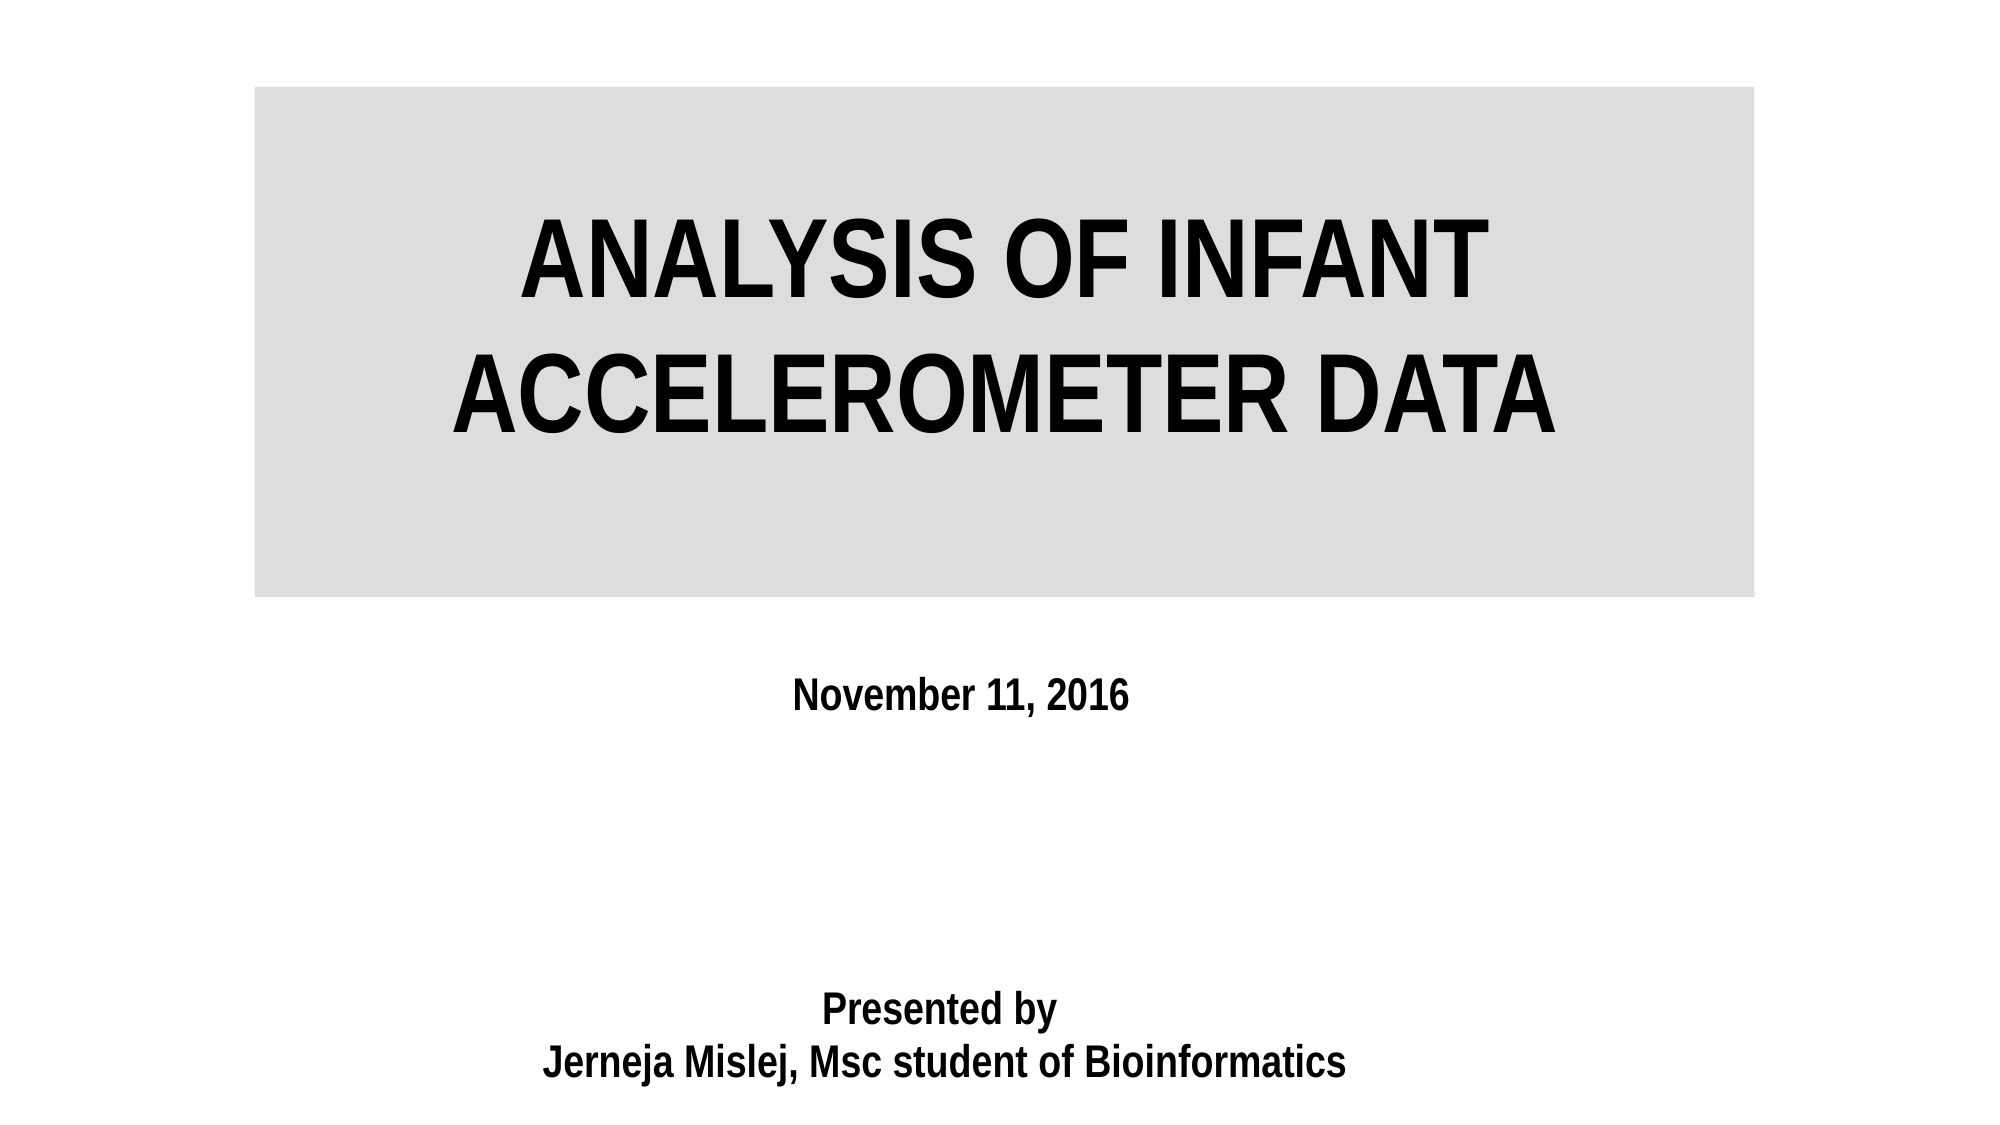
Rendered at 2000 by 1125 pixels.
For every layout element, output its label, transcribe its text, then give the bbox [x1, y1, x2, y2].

text_box ANALYSIS OF INFANT ACCELEROMETER DATA [254, 86, 1755, 597]
text_box Presented by Jerneja Mislej, Msc student of Bioinformatics [345, 974, 1546, 1096]
text_box November 11, 2016 [675, 660, 1248, 739]
